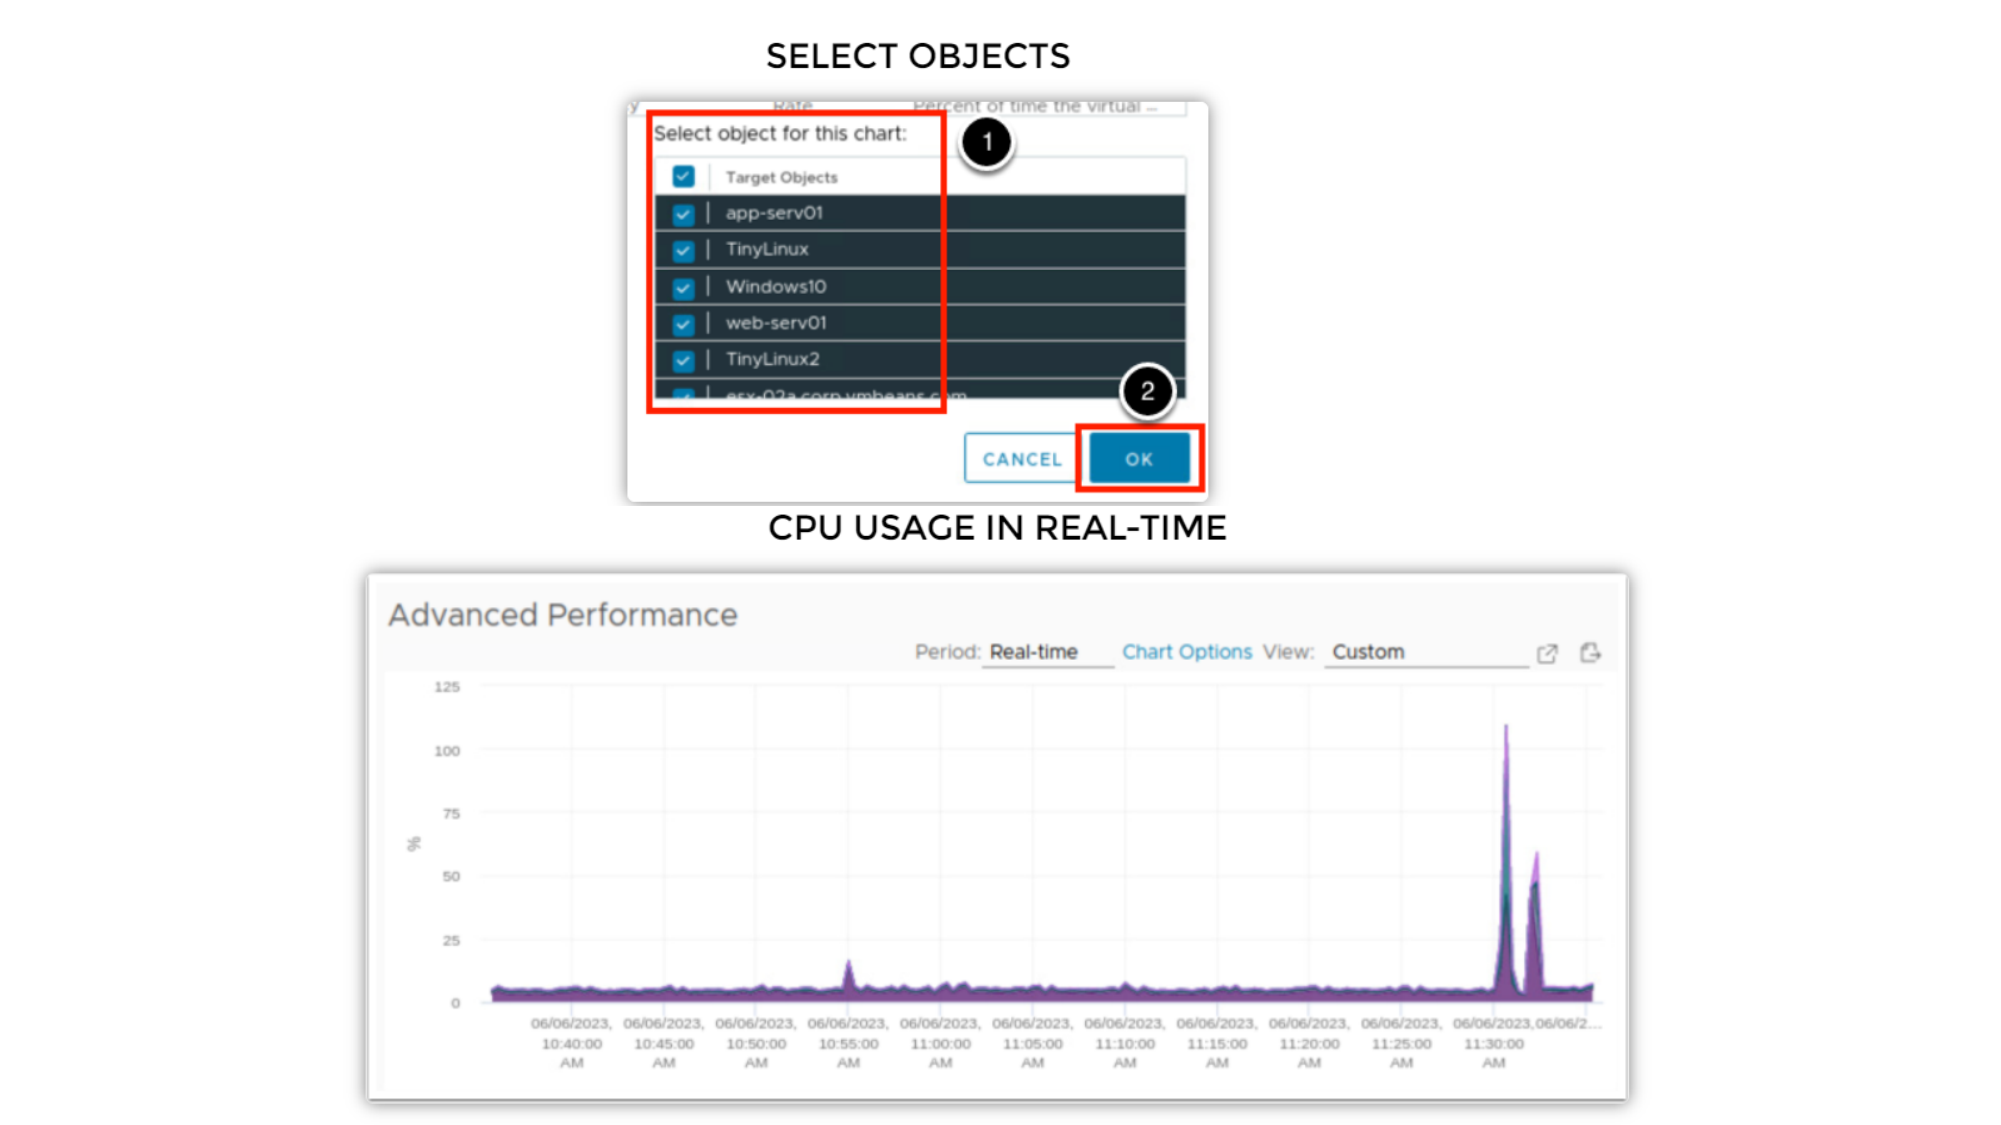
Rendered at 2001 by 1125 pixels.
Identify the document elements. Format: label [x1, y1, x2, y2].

picture [342, 23, 1658, 1125]
